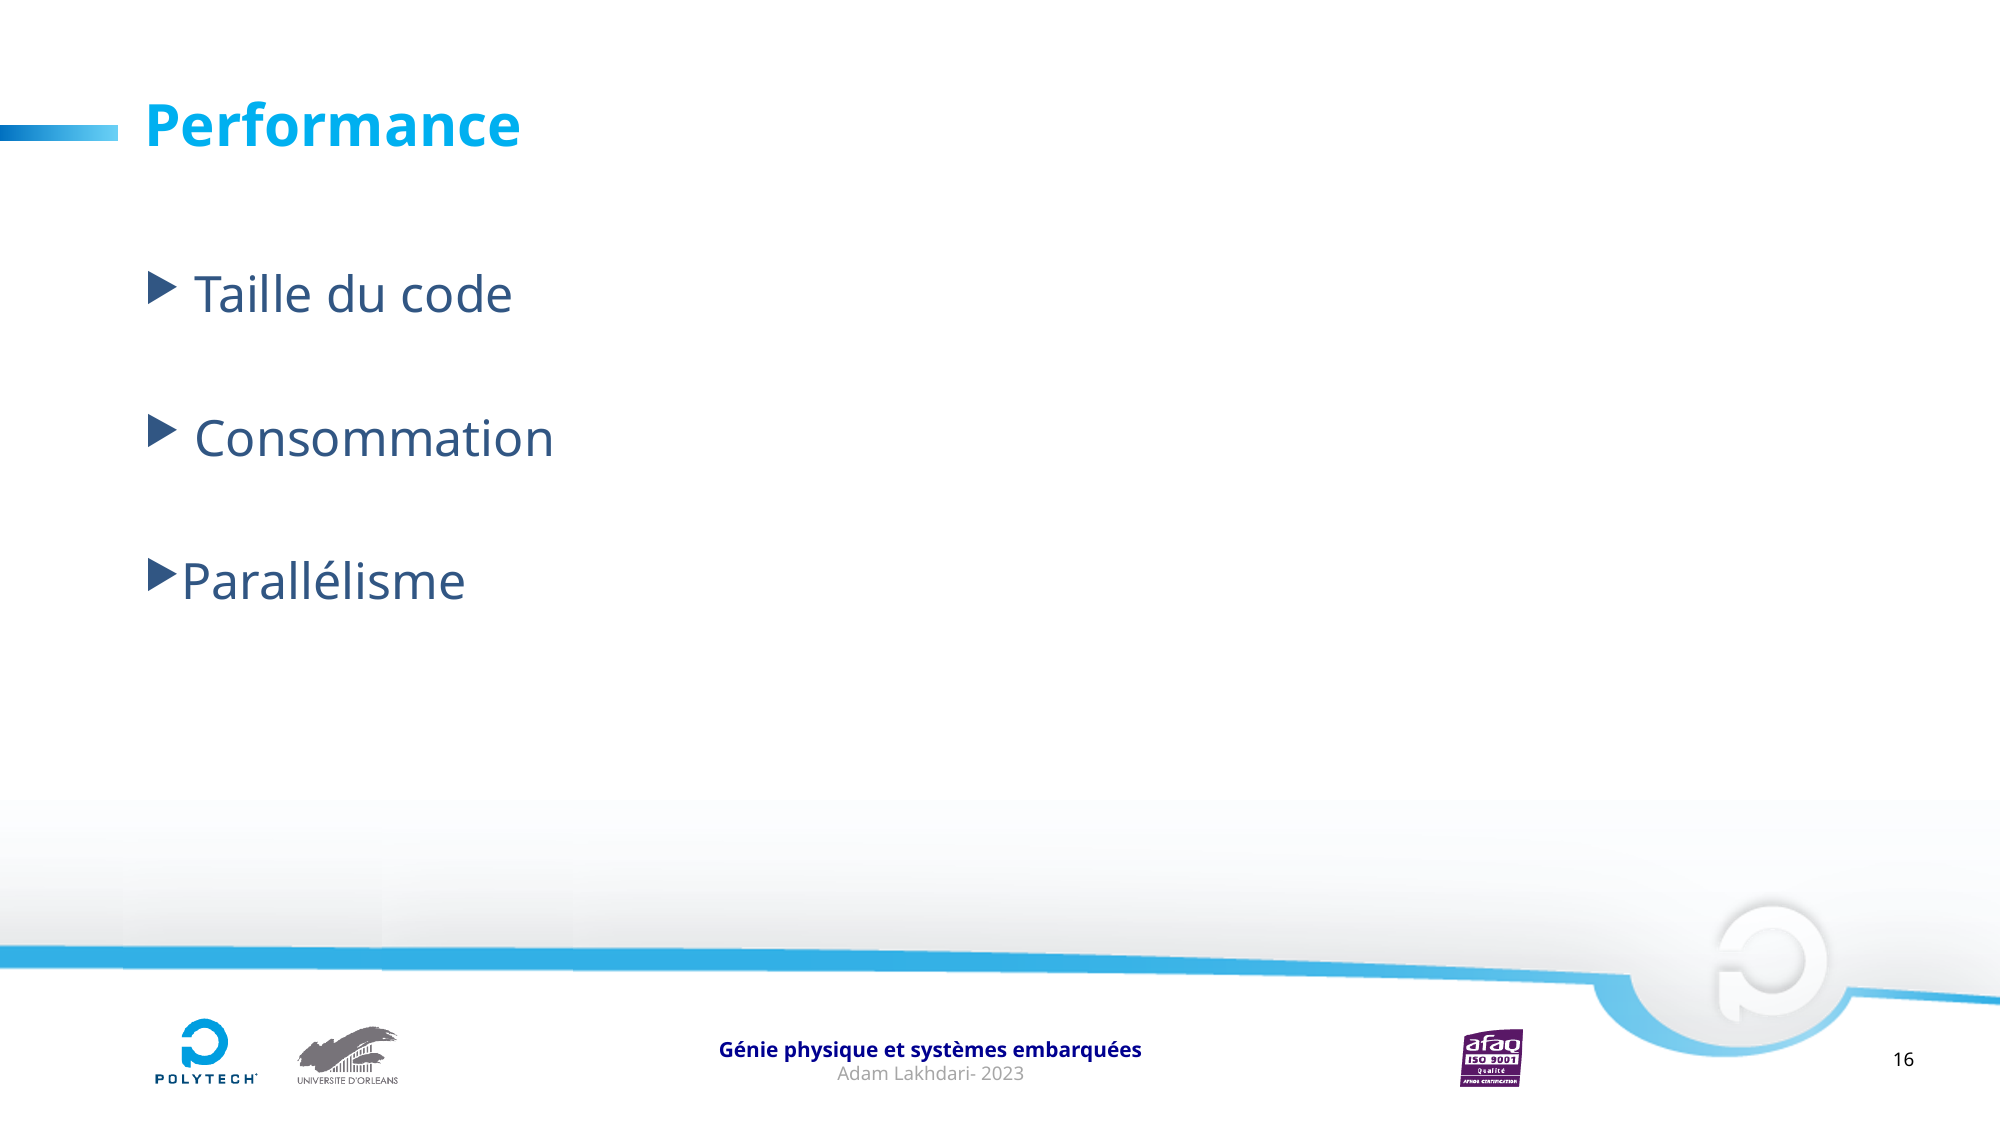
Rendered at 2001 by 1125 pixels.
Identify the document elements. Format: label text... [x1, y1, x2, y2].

list Taille du code Consommation Parallélisme [129, 255, 1951, 940]
picture [0, 800, 2000, 1125]
title Performance [129, 29, 1930, 218]
text_box Génie physique et systèmes embarquées Adam Lakhdari- 2023 [402, 1035, 1459, 1085]
